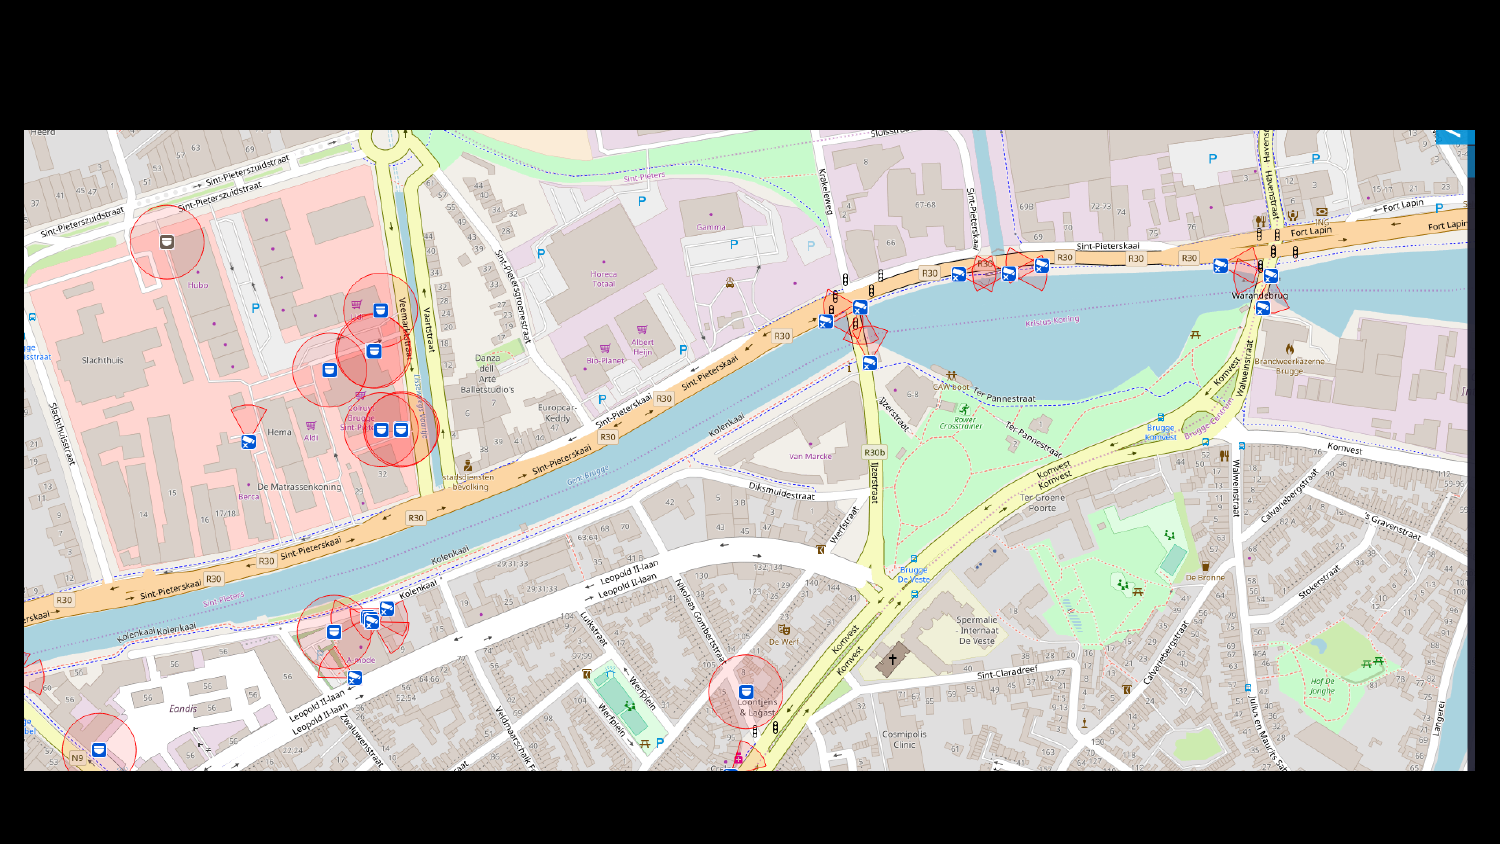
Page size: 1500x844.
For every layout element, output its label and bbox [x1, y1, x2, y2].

picture [24, 130, 1475, 771]
